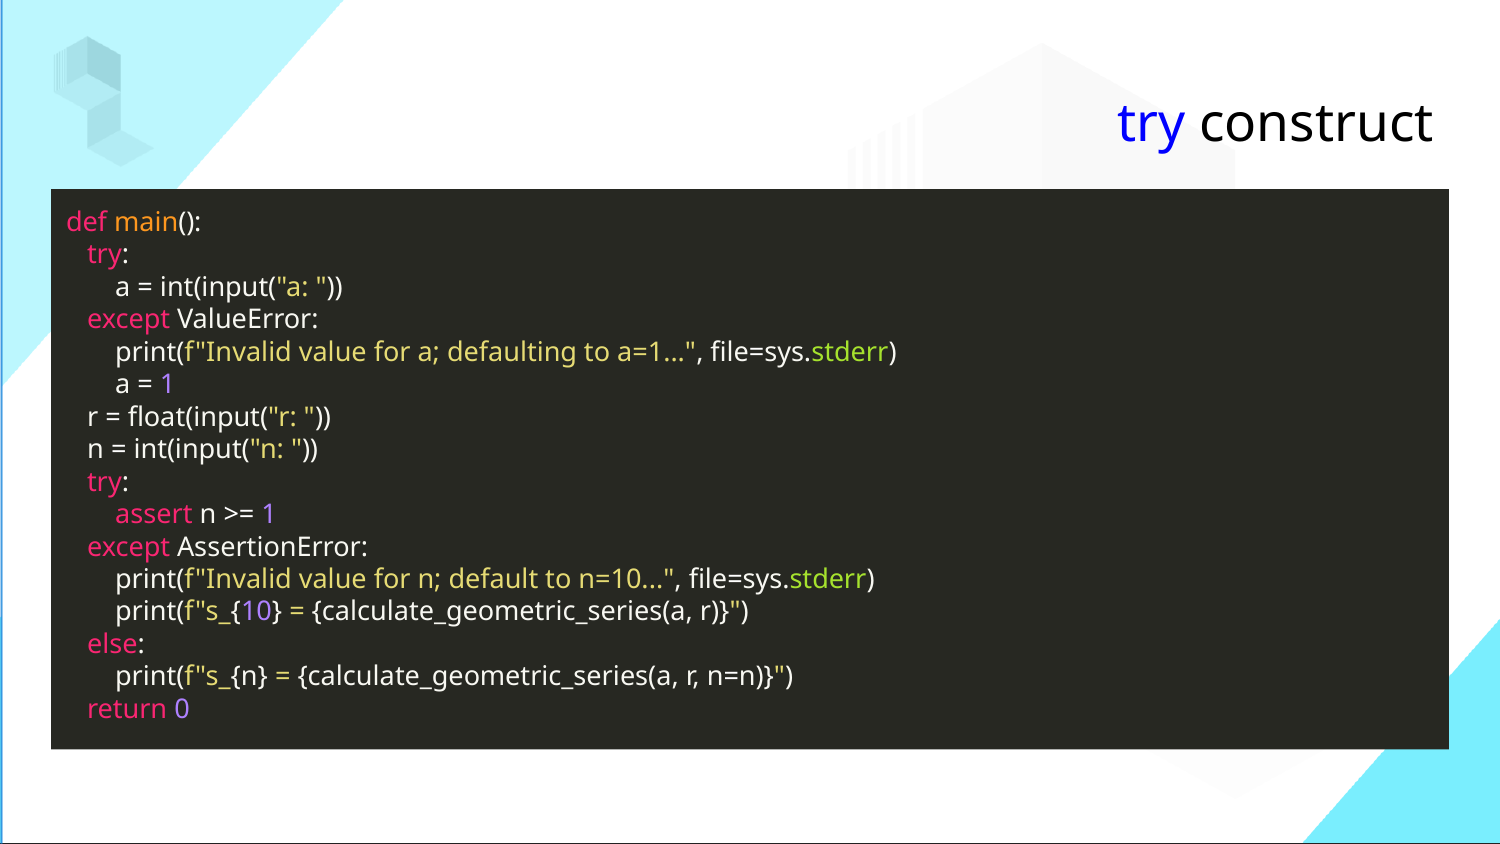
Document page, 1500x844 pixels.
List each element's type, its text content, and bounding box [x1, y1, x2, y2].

picture [0, 0, 1500, 844]
list def main(): try: a = int(input("a: ")) except ValueError: print(f"Invalid value for a; defaulting to a=1...", file=sys.stderr) a = 1 r = float(input("r: ")) n = int(input("n: ")) try: assert n >= 1 except AssertionError: print(f"Invalid value for n; default to n=10...", file=sys.stderr) print(f"s_{10} = {calculate_geometric_series(a, r)}") else: print(f"s_{n} = {calculate_geometric_series(a, r, n=n)}") return 0 [51, 189, 1449, 750]
title try construct [51, 72, 1449, 167]
